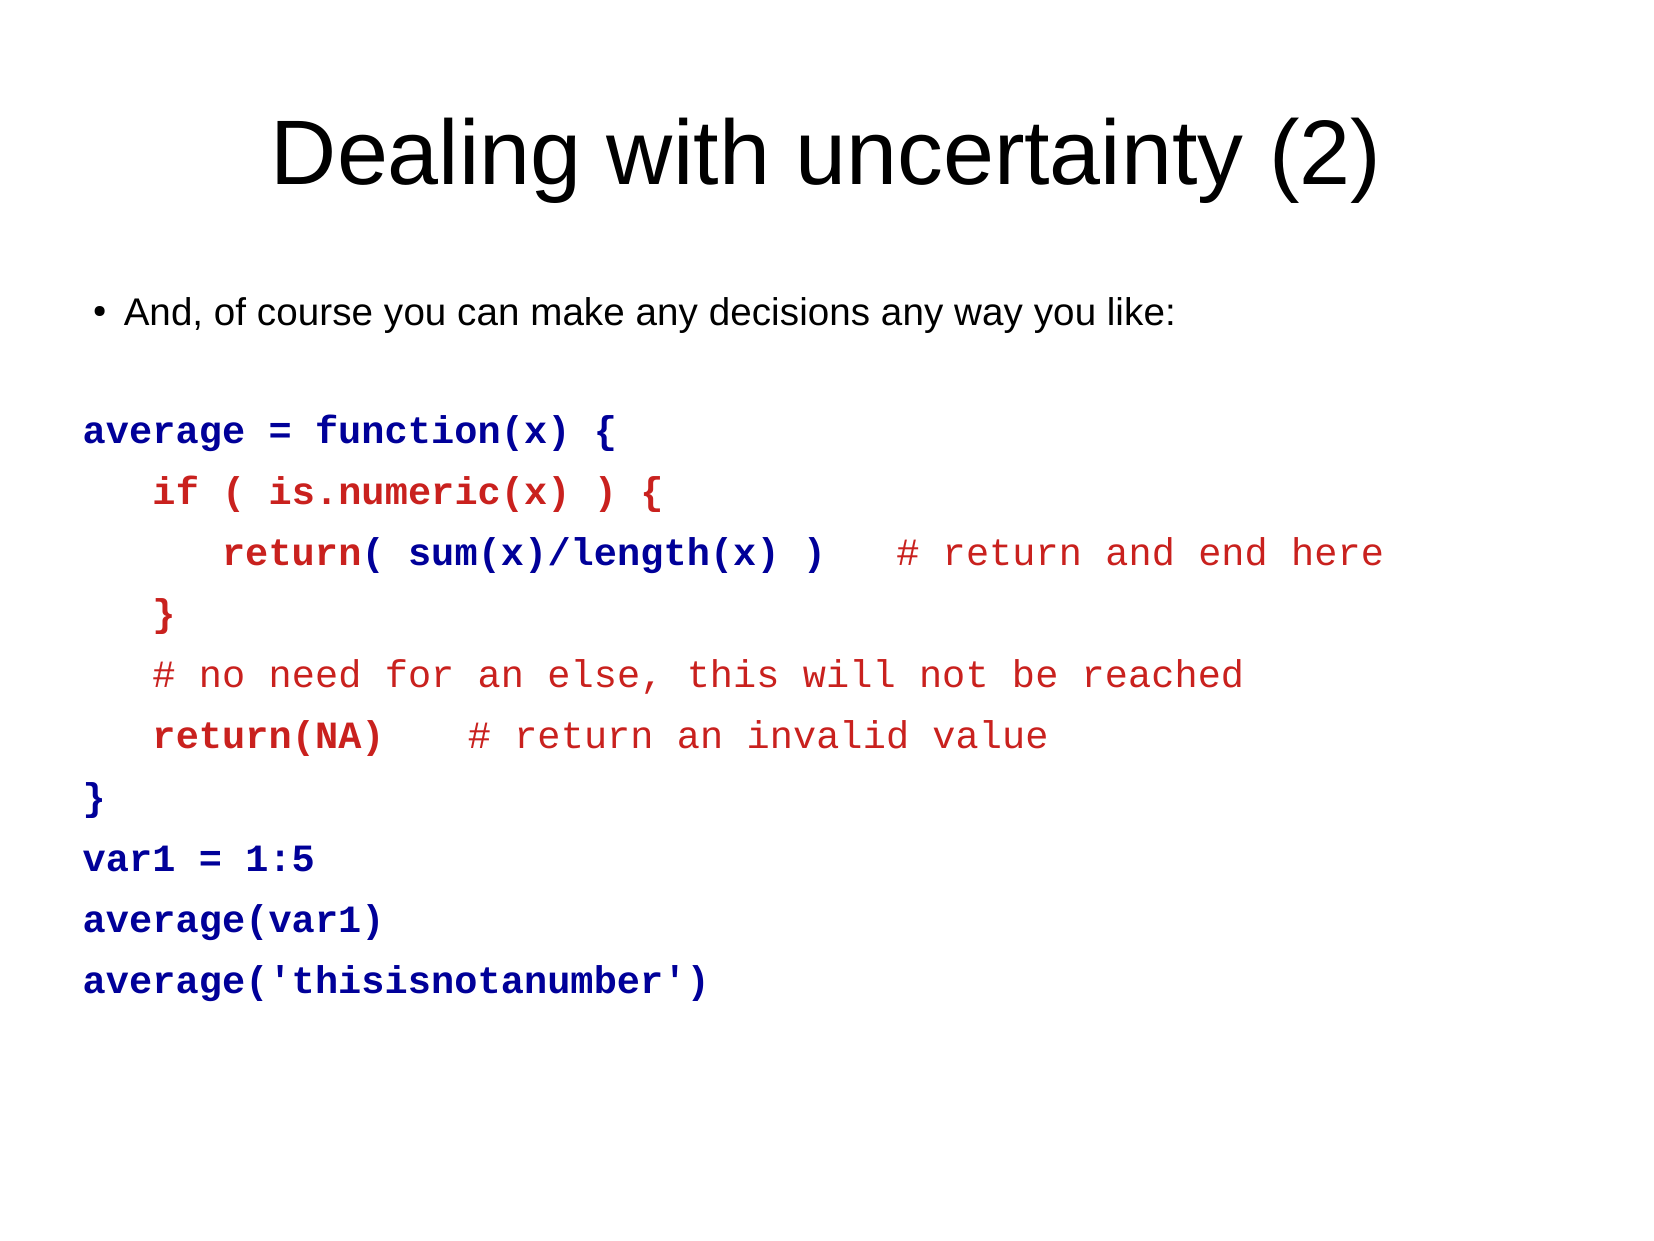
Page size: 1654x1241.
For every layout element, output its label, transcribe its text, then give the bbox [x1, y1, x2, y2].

list And, of course you can make any decisions any way you like: average = function(x) { if ( is.numeric(x) ) { return( sum(x)/length(x) ) # return and end here } # no need for an else, this will not be reached return(NA) # return an invalid value } var1 = 1:5 average(var1) average('thisisnotanumber') [82, 290, 1571, 1010]
title Dealing with uncertainty (2) [82, 49, 1571, 257]
